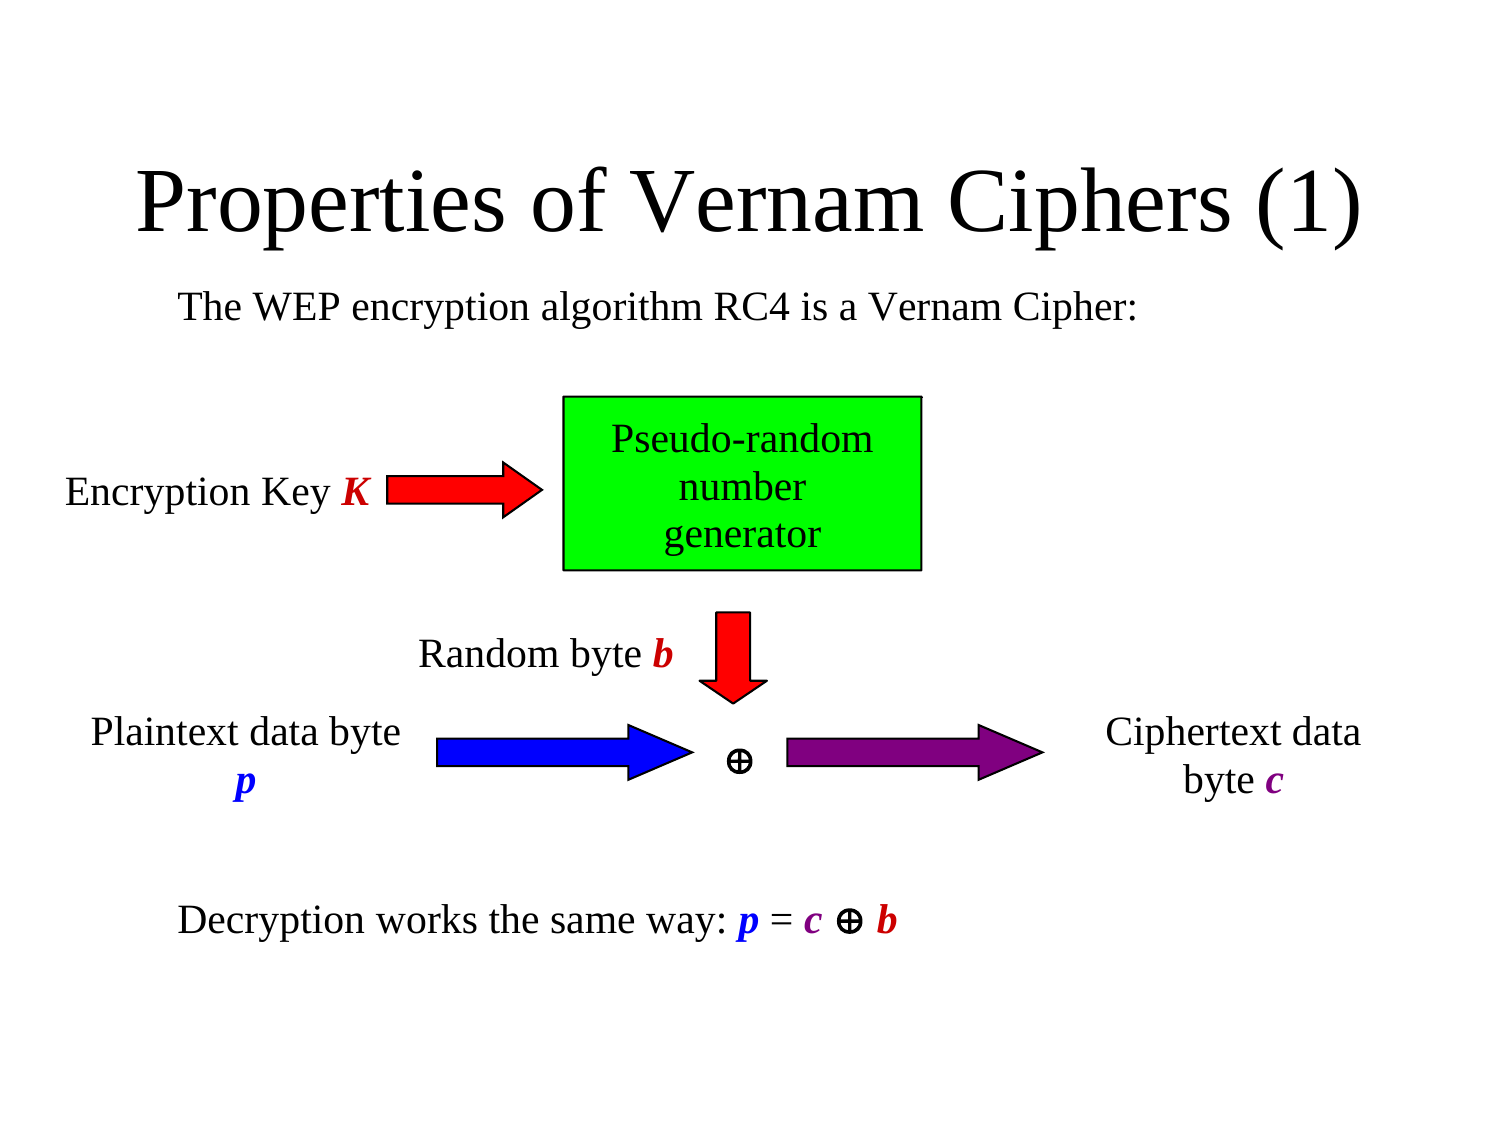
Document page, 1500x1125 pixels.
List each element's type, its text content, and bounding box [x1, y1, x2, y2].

text_box Plaintext data byte p [75, 699, 418, 811]
title Properties of Vernam Ciphers (1) [112, 112, 1388, 288]
text_box [787, 725, 1043, 780]
text_box [437, 725, 693, 780]
text_box [563, 396, 922, 571]
text_box  [699, 723, 780, 790]
text_box Ciphertext data byte c [1050, 699, 1418, 811]
text_box The WEP encryption algorithm RC4 is a Vernam Cipher: [162, 274, 1263, 338]
text_box [405, 462, 543, 518]
text_box Encryption Key K [50, 459, 405, 523]
text_box Decryption works the same way: p = c  b [162, 887, 1263, 951]
text_box Pseudo-random number generator [582, 407, 903, 566]
text_box [705, 612, 767, 704]
text_box Random byte b [387, 622, 705, 686]
